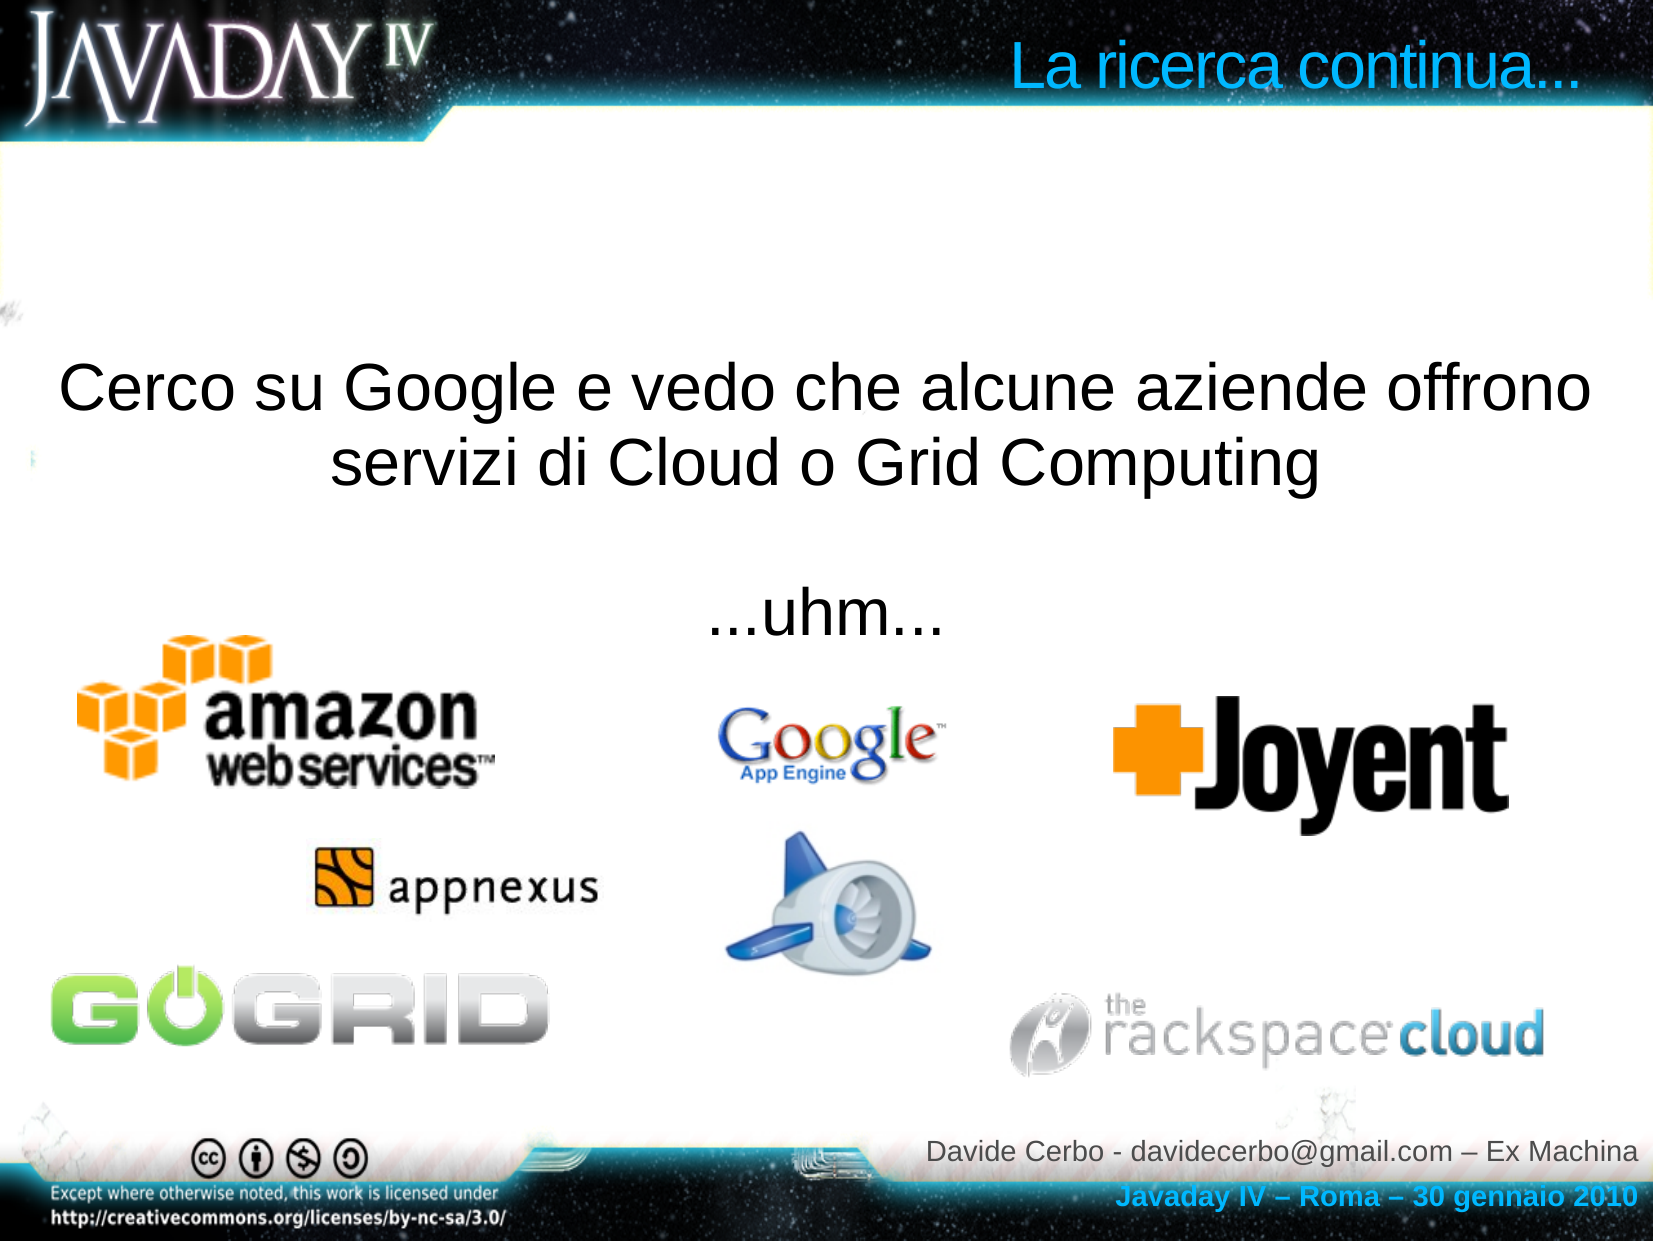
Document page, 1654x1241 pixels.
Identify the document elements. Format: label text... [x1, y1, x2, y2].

picture [0, 0, 1653, 1241]
title La ricerca continua... [108, 0, 1585, 169]
subtitle Cerco su Google e vedo che alcune aziende offrono servizi di Cloud o Grid Computing ...uhm... [55, 174, 1597, 825]
